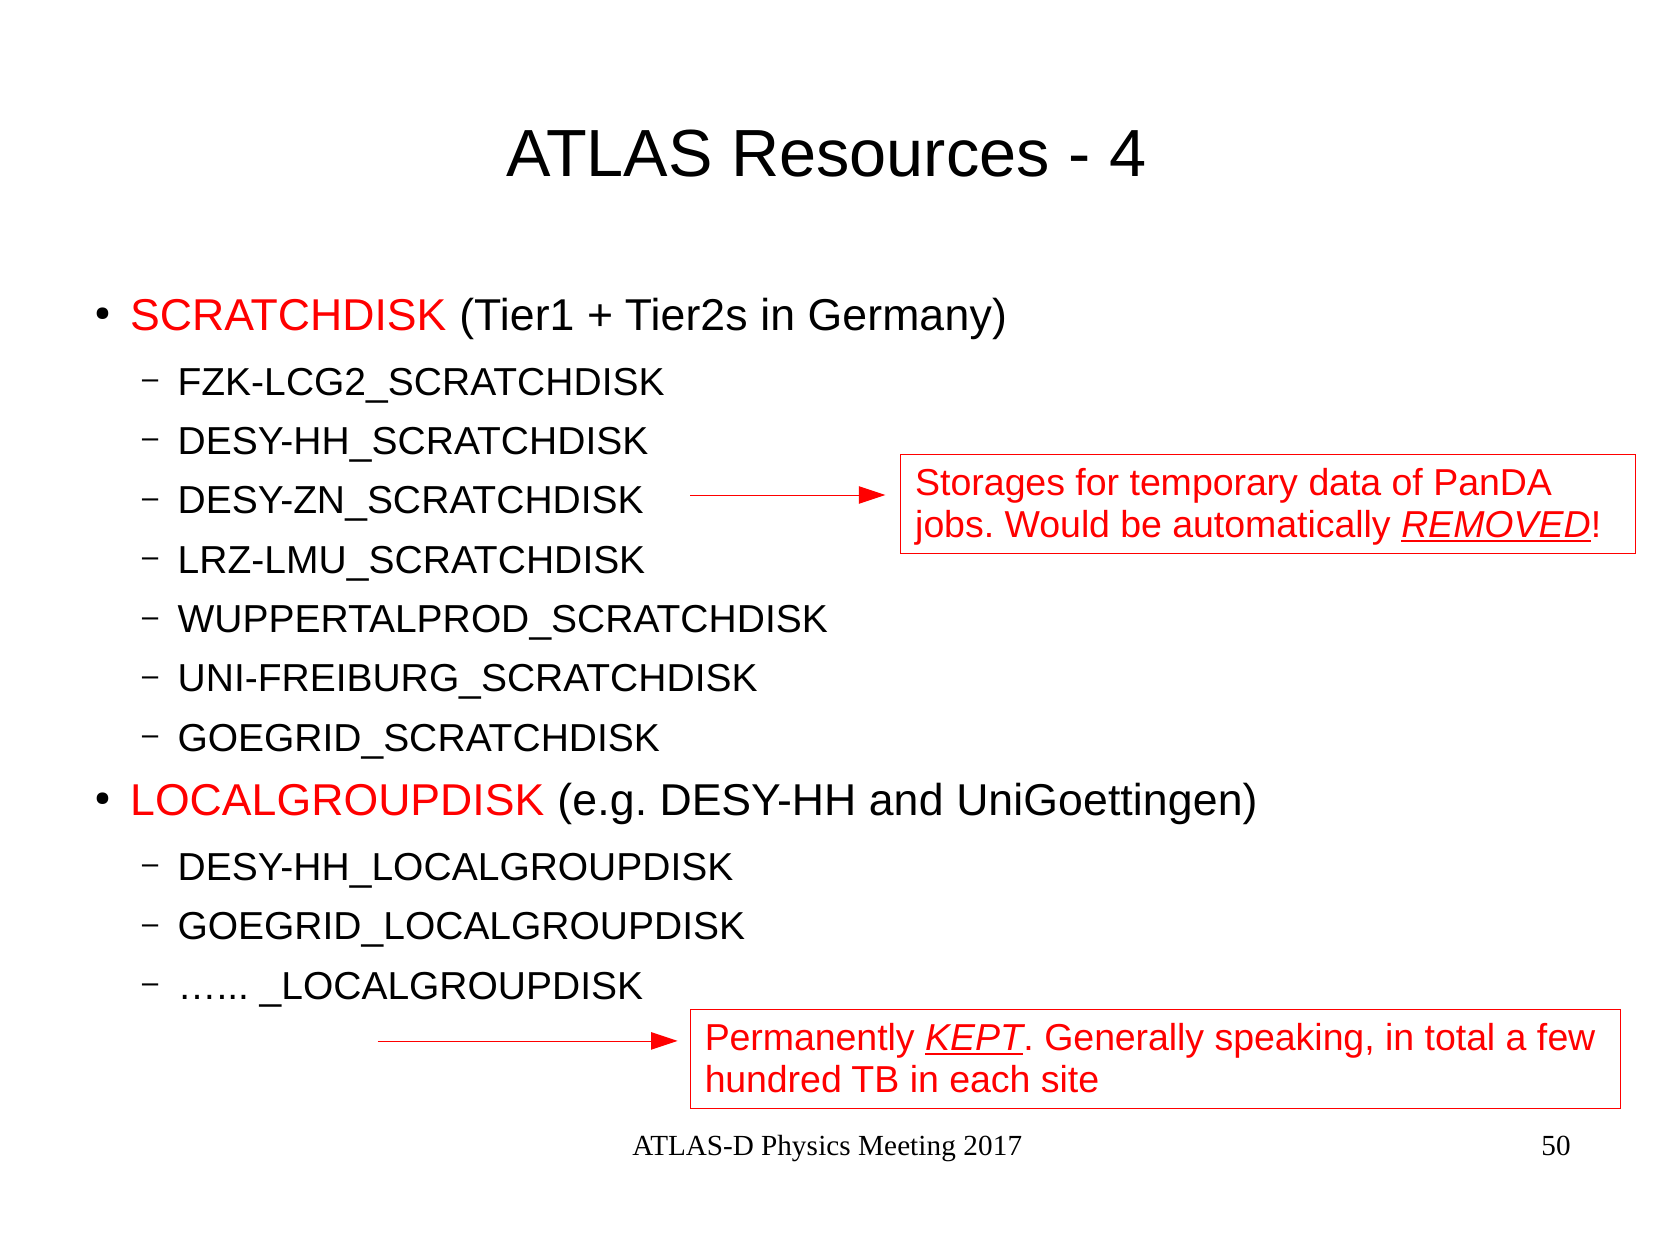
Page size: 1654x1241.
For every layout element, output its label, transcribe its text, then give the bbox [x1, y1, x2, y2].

title ATLAS Resources - 4 [82, 49, 1571, 257]
text_box Storages for temporary data of PanDA jobs. Would be automatically REMOVED! [900, 454, 1636, 554]
list SCRATCHDISK (Tier1 + Tier2s in Germany) FZK-LCG2_SCRATCHDISK DESY-HH_SCRATCHDISK DESY-ZN_SCRATCHDISK LRZ-LMU_SCRATCHDISK WUPPERTALPROD_SCRATCHDISK UNI-FREIBURG_SCRATCHDISK GOEGRID_SCRATCHDISK LOCALGROUPDISK (e.g. DESY-HH and UniGoettingen) DESY-HH_LOCALGROUPDISK GOEGRID_LOCALGROUPDISK …... _LOCALGROUPDISK [82, 290, 1571, 1010]
text_box Permanently KEPT. Generally speaking, in total a few hundred TB in each site [690, 1009, 1621, 1109]
